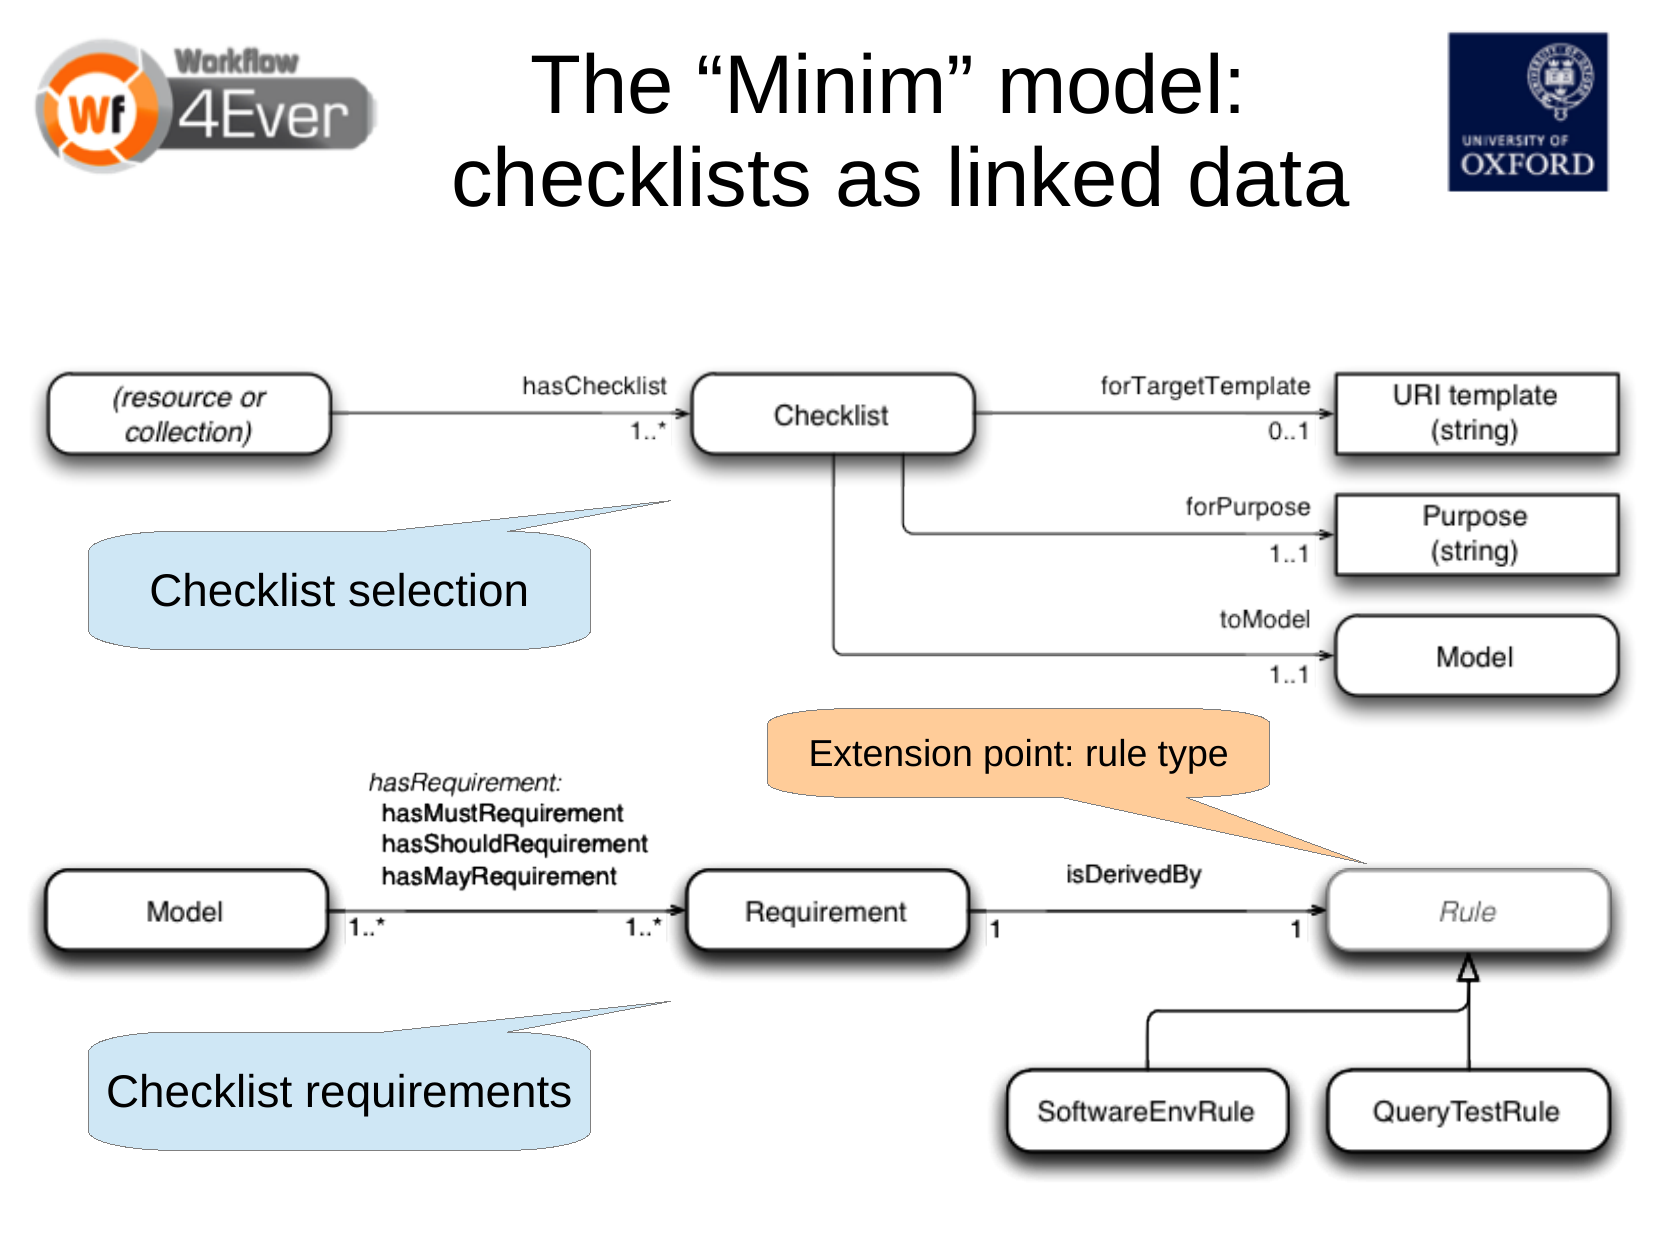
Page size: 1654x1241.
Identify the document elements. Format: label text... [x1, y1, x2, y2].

text_box Checklist selection [88, 500, 671, 650]
picture [29, 33, 354, 181]
text_box Extension point: rule type [767, 708, 1367, 864]
title The “Minim” model: checklists as linked data [354, 31, 1447, 231]
picture [1446, 29, 1612, 194]
picture [16, 354, 1647, 739]
text_box Checklist requirements [88, 1001, 671, 1151]
picture [14, 761, 1638, 1193]
